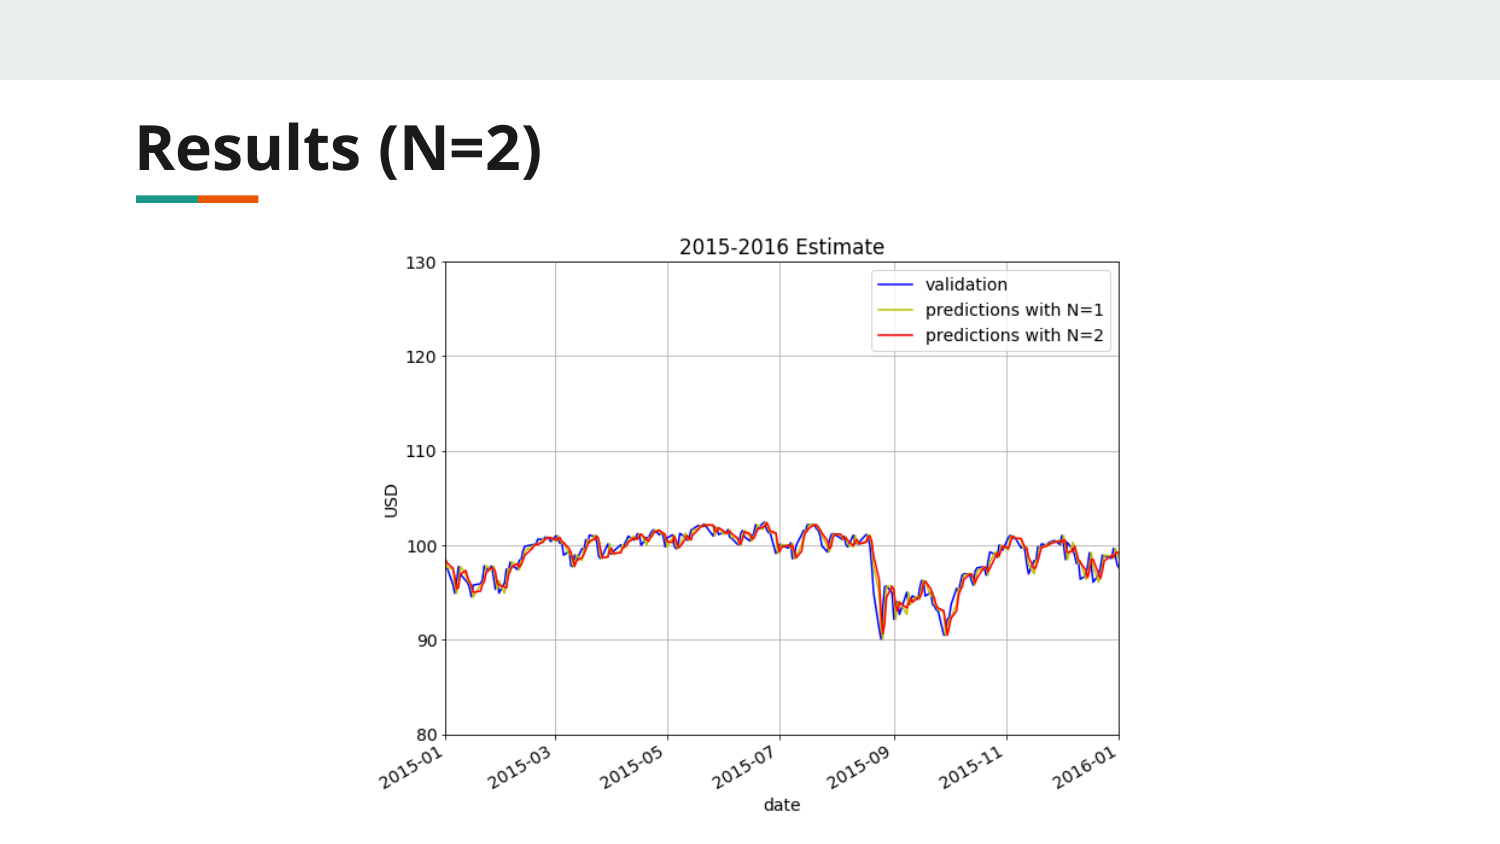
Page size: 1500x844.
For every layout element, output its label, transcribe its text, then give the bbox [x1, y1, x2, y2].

title Results (N=2) [119, 92, 1381, 181]
picture [368, 229, 1132, 824]
